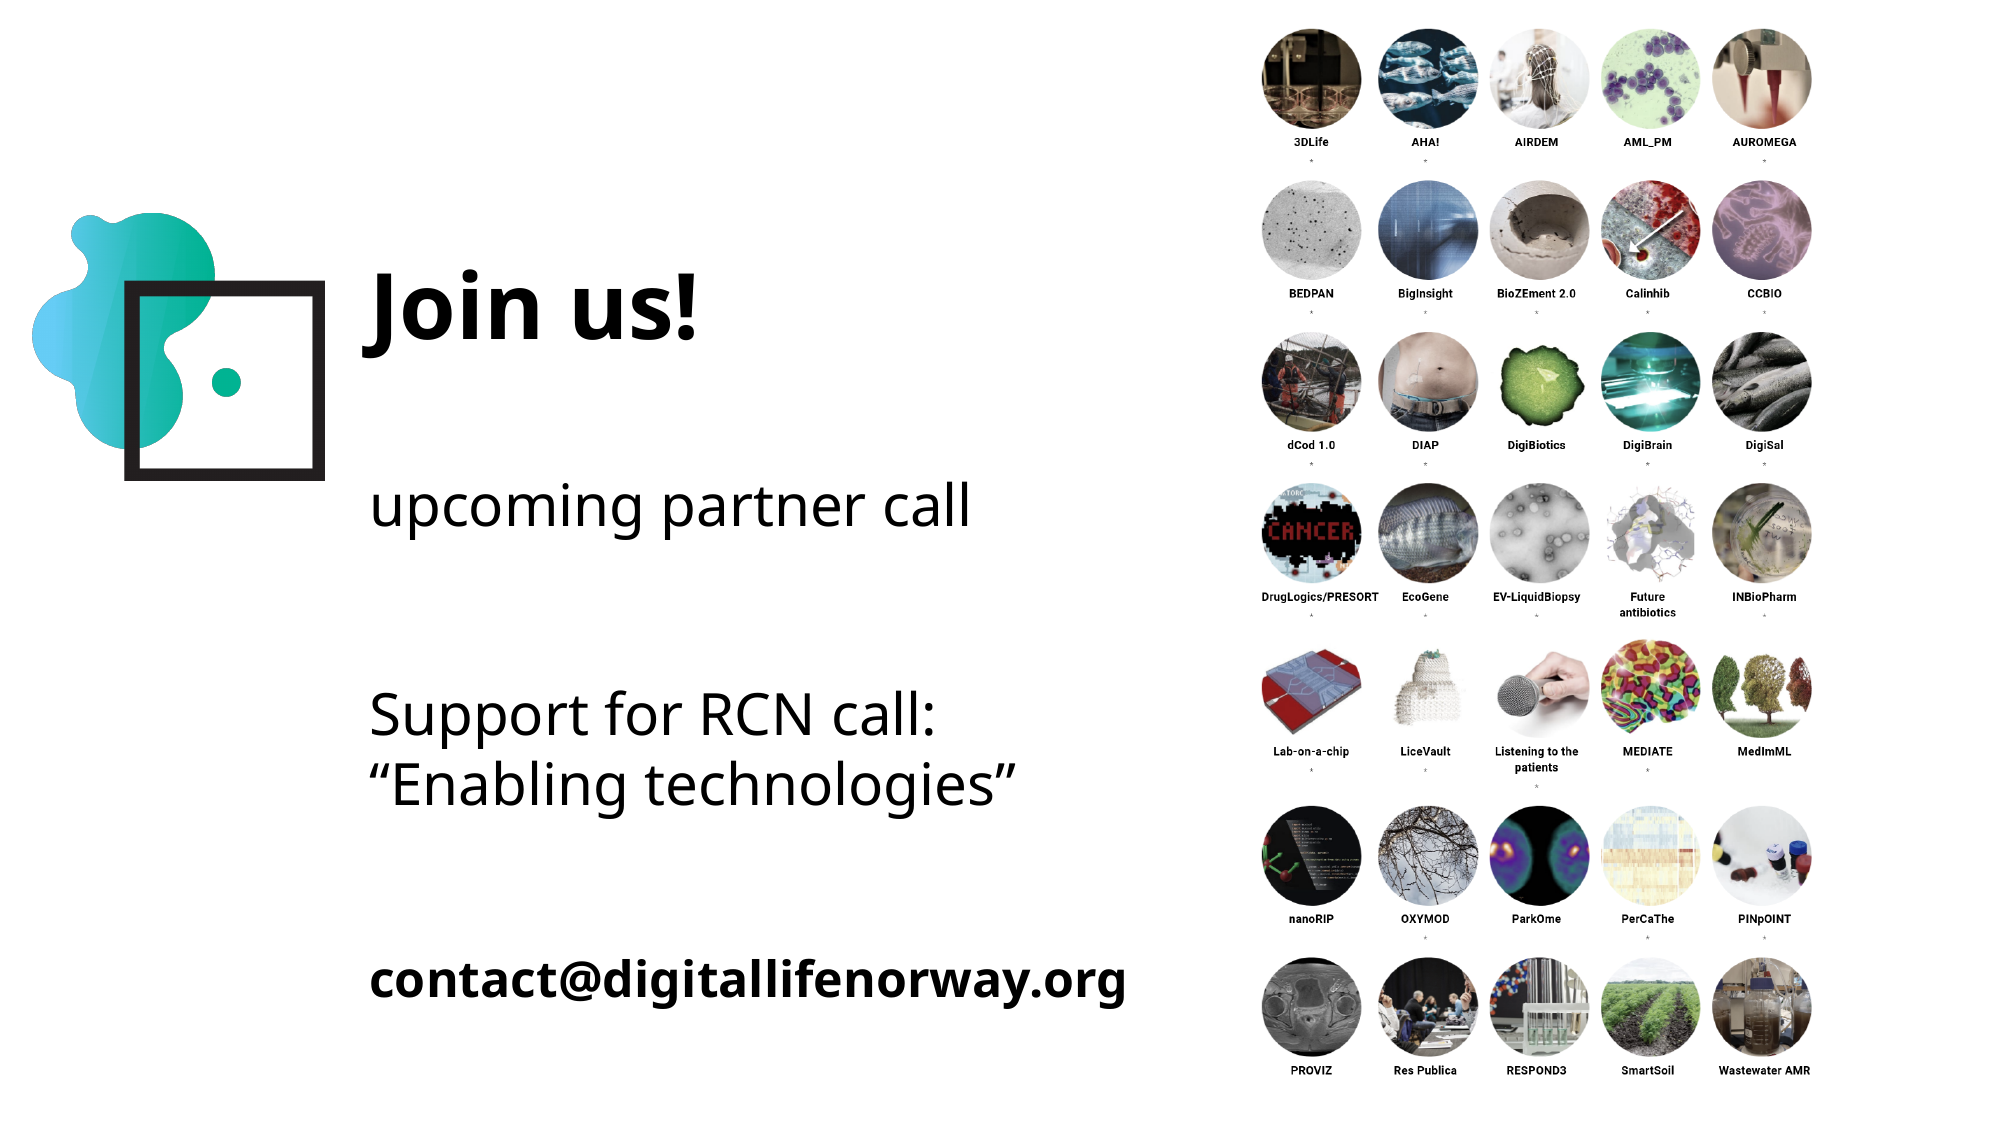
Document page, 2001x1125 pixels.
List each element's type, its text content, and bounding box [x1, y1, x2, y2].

picture [1228, 26, 1843, 1086]
text_box Join us! upcoming partner call Support for RCN call: “Enabling technologies” contact@digitallifenorway.org [354, 232, 1288, 1023]
picture [32, 213, 325, 481]
